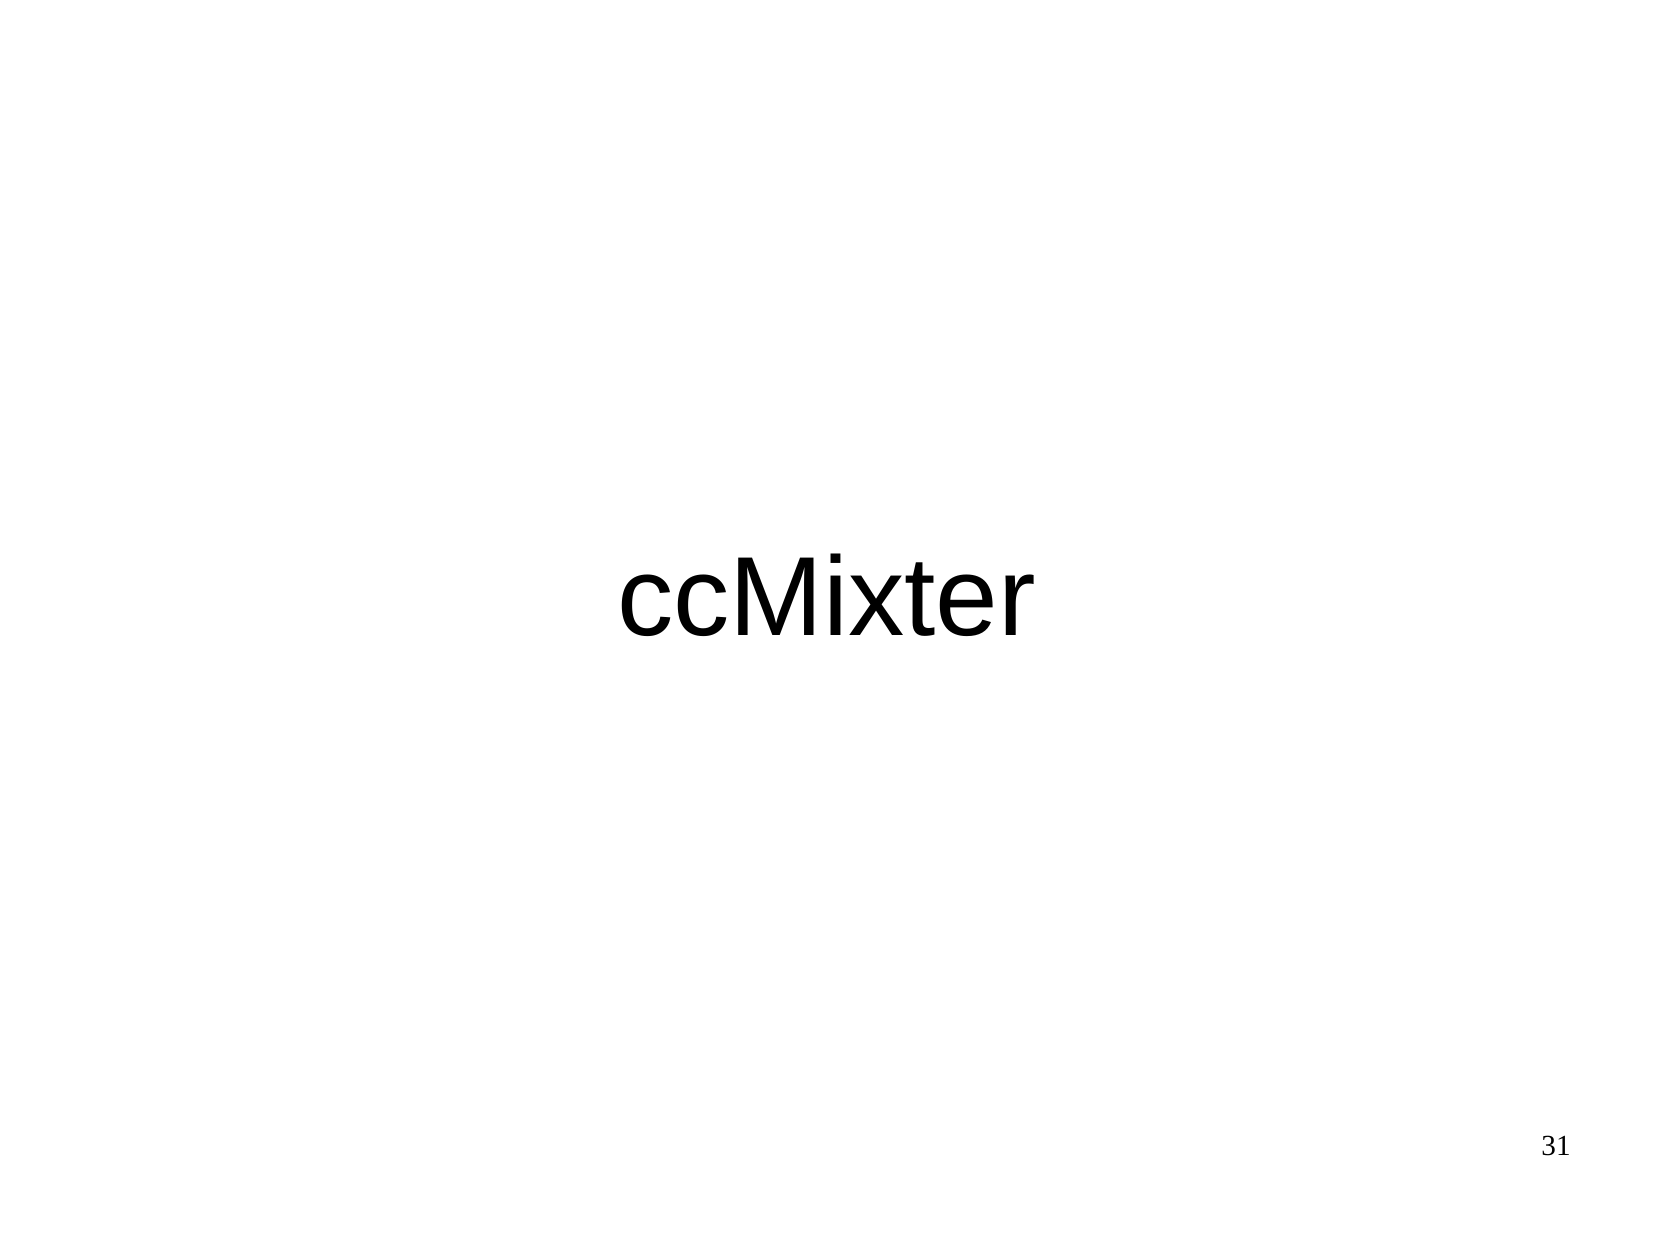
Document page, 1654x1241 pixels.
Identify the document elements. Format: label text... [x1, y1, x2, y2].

title ccMixter [82, 492, 1571, 700]
